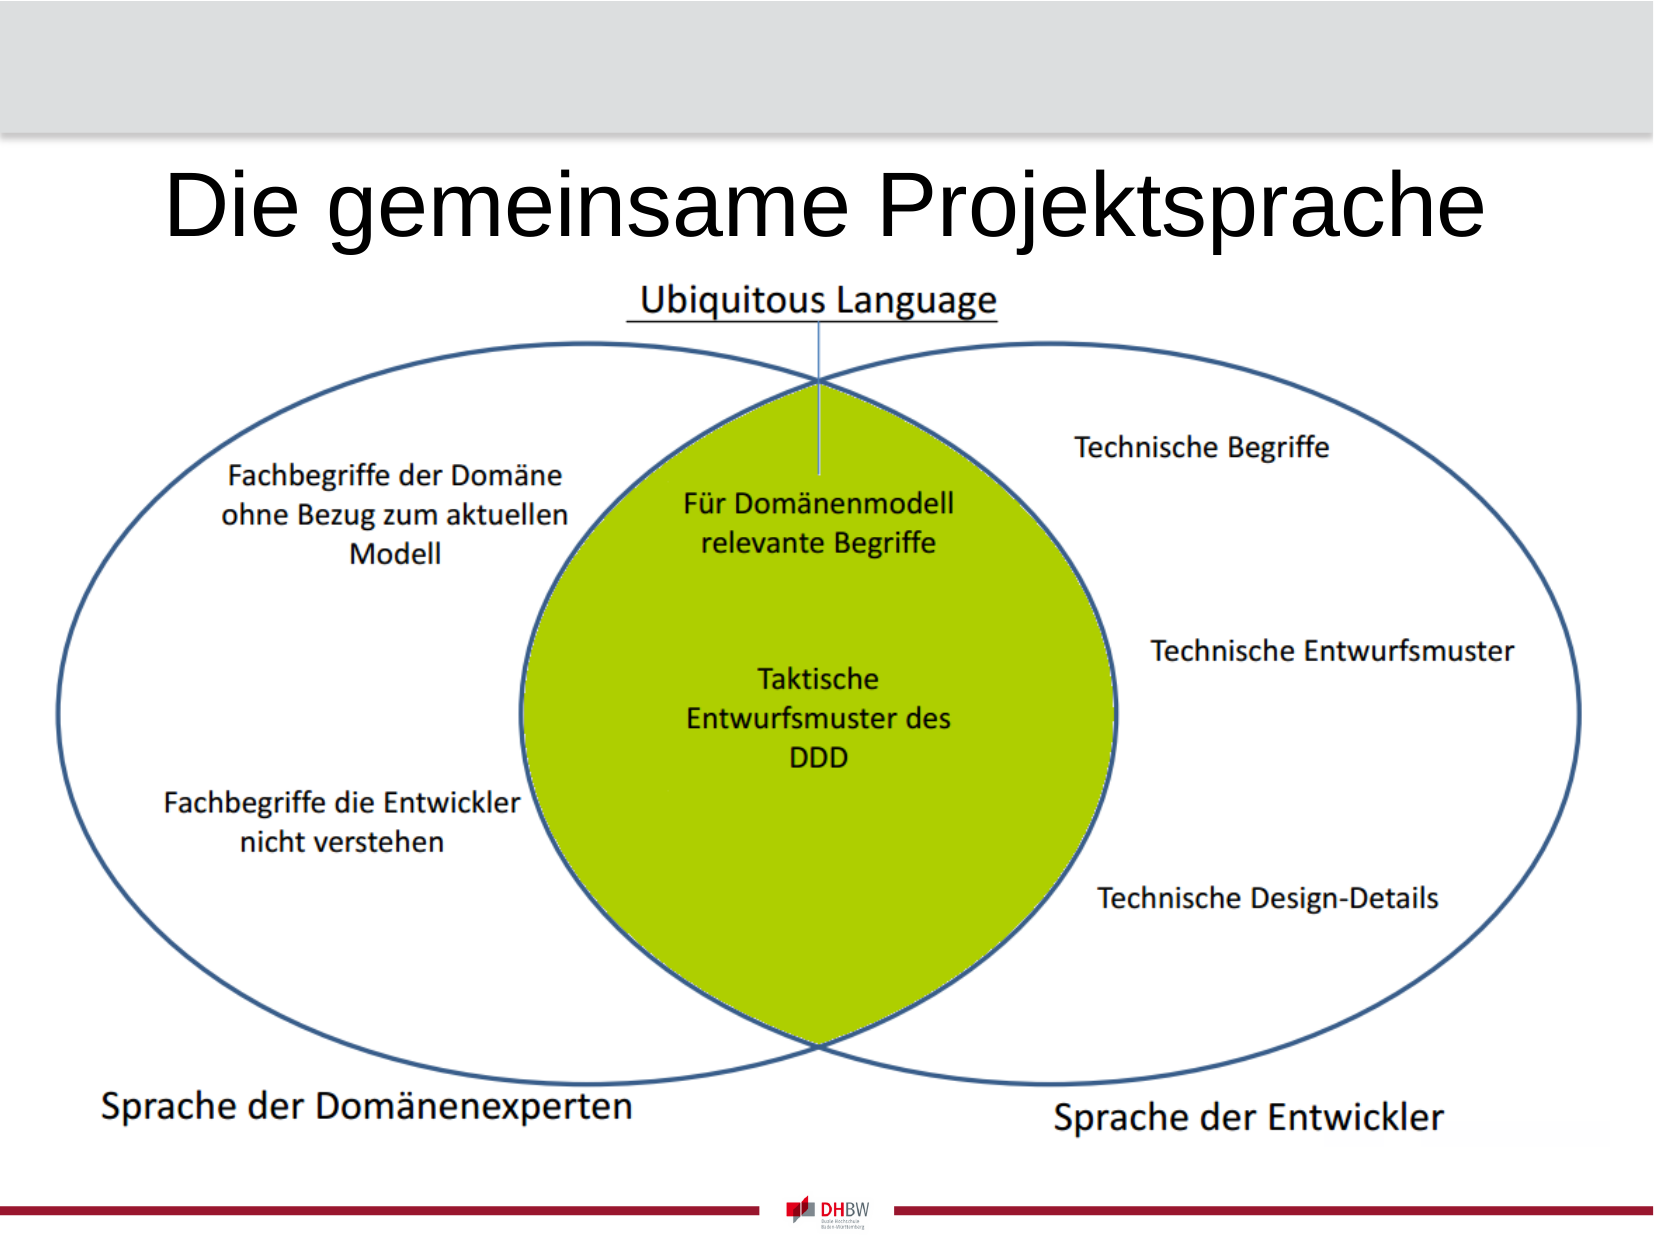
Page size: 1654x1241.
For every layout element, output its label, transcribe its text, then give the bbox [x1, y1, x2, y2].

picture [0, 1, 1654, 1237]
title Die gemeinsame Projektsprache [82, 147, 1571, 257]
